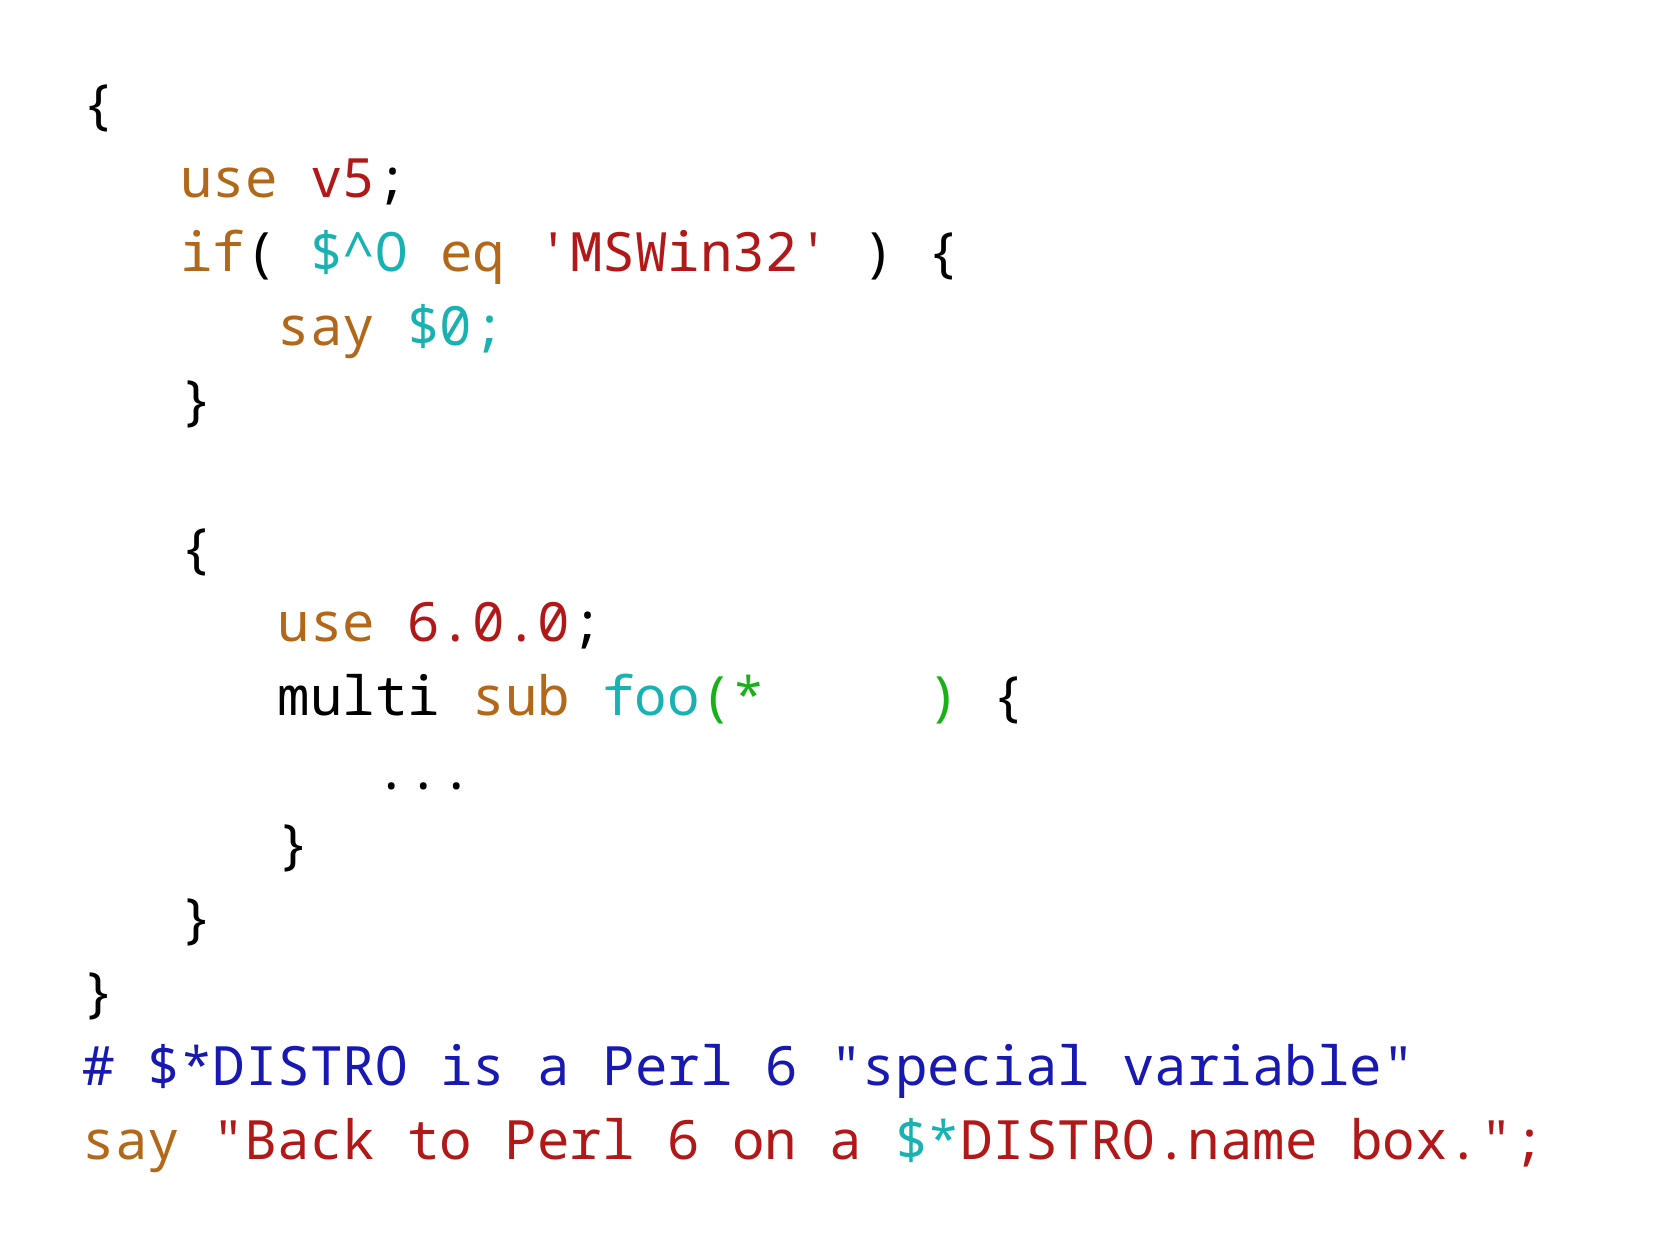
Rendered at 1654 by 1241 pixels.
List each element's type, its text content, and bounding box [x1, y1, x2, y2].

subtitle { use v5; if( $^O eq 'MSWin32' ) { say $0; } { use 6.0.0; multi sub foo(*@args) { ... } } } # $*DISTRO is a Perl 6 "special variable" say "Back to Perl 6 on a $*DISTRO.name box."; [82, 140, 1571, 1101]
